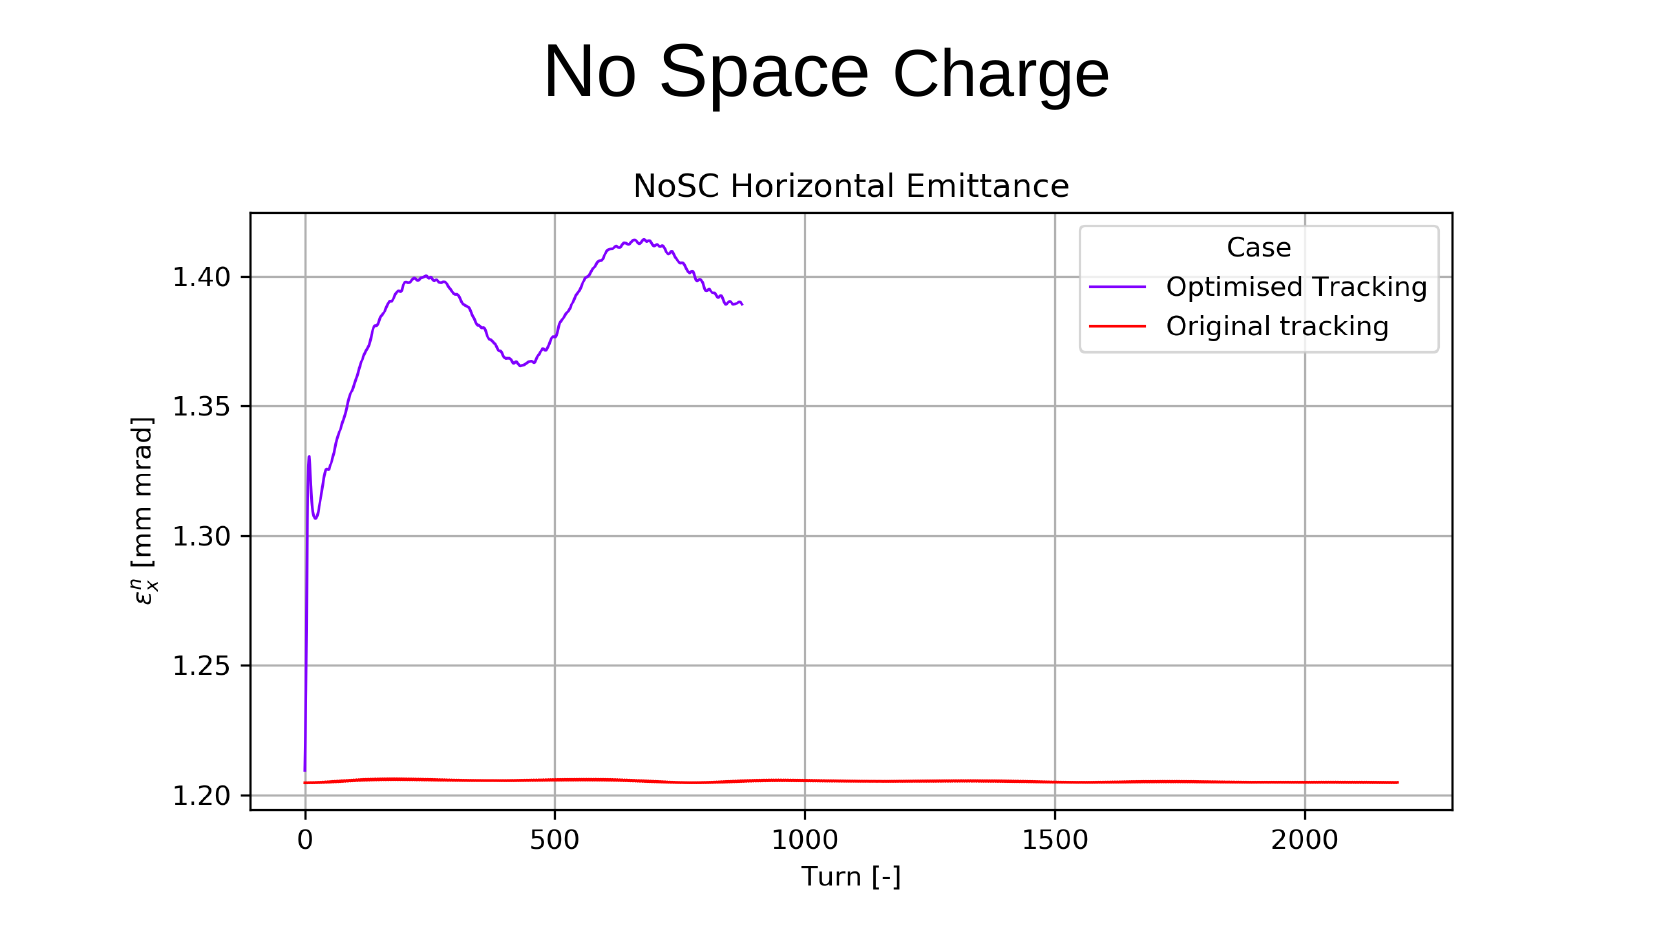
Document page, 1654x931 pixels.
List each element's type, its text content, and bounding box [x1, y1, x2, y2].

picture [56, 119, 1607, 895]
title No Space Charge [82, 0, 1571, 119]
